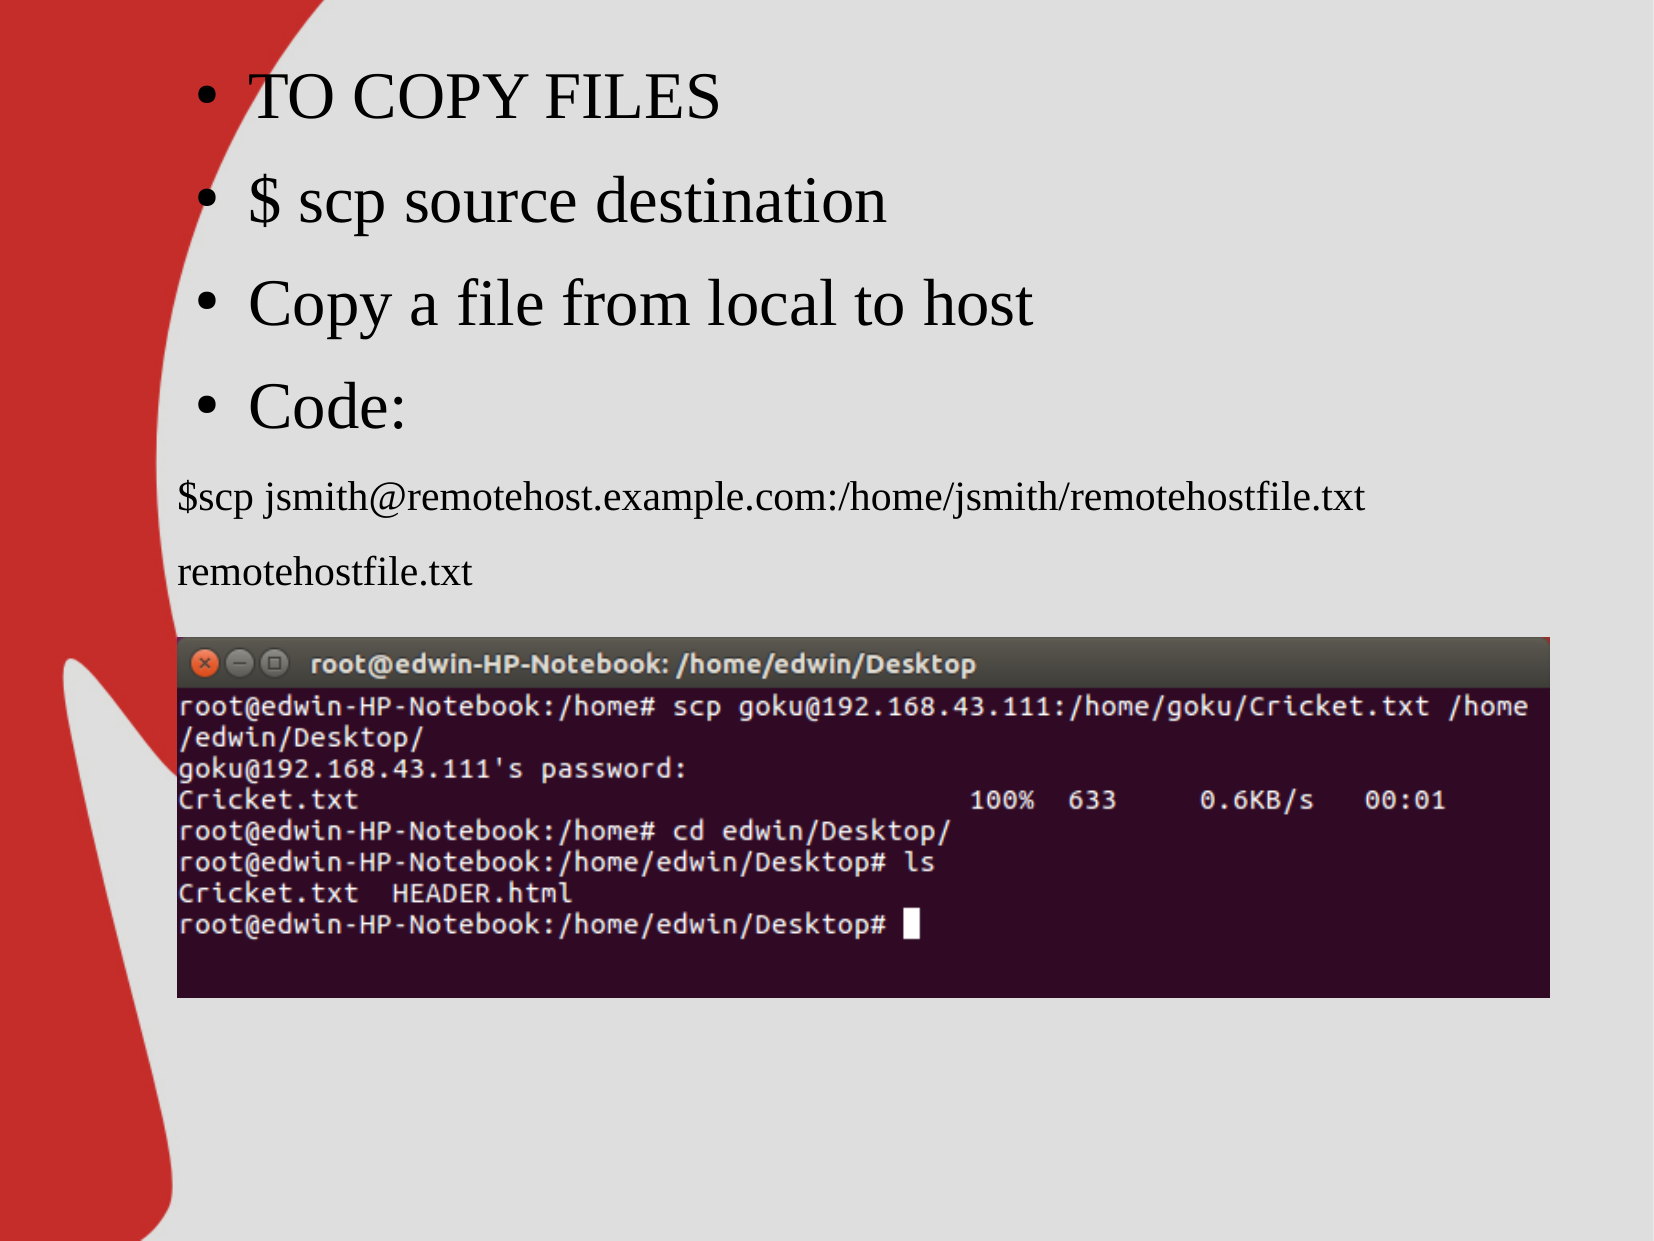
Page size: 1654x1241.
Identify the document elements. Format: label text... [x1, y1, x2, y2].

list TO COPY FILES $ scp source destination Copy a file from local to host Code: $scp jsmith@remotehost.example.com:/home/jsmith/remotehostfile.txt remotehostfile.txt [177, 59, 1654, 779]
title [82, 49, 1571, 257]
picture [0, 0, 1654, 1241]
